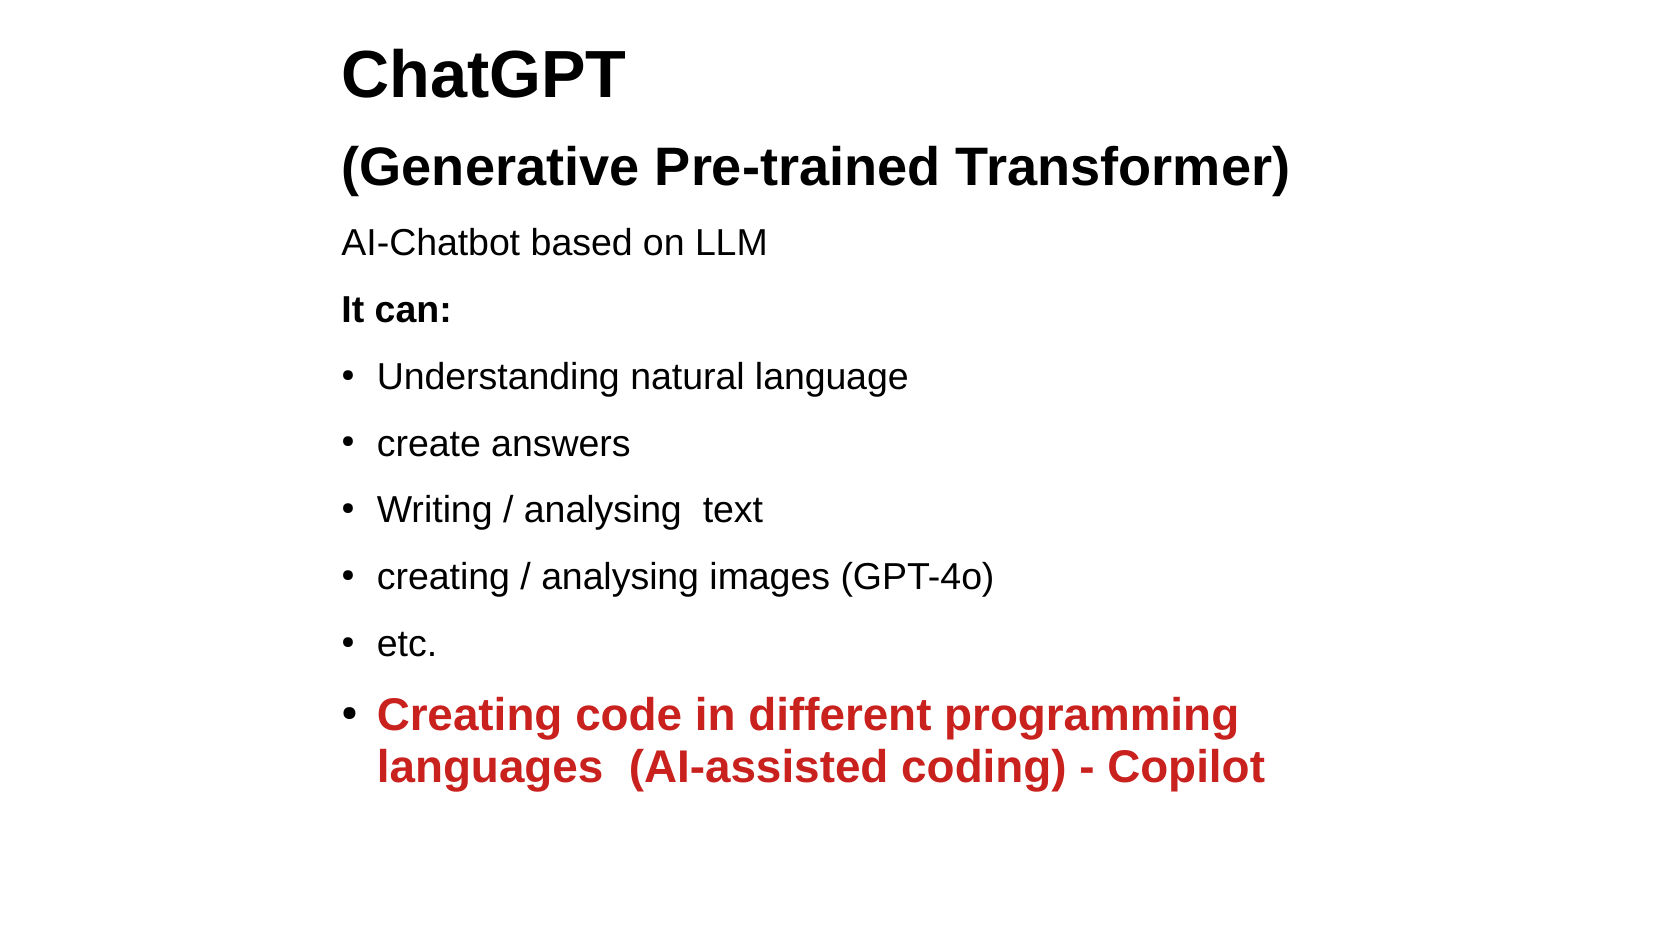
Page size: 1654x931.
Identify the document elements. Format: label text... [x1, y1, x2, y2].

text_box ChatGPT (Generative Pre-trained Transformer) AI-Chatbot based on LLM It can: Understanding natural language create answers Writing / analysing text creating / analysing images (GPT-4o) etc. Creating code in different programming languages (AI-assisted coding) - Copilot [326, 29, 1359, 889]
